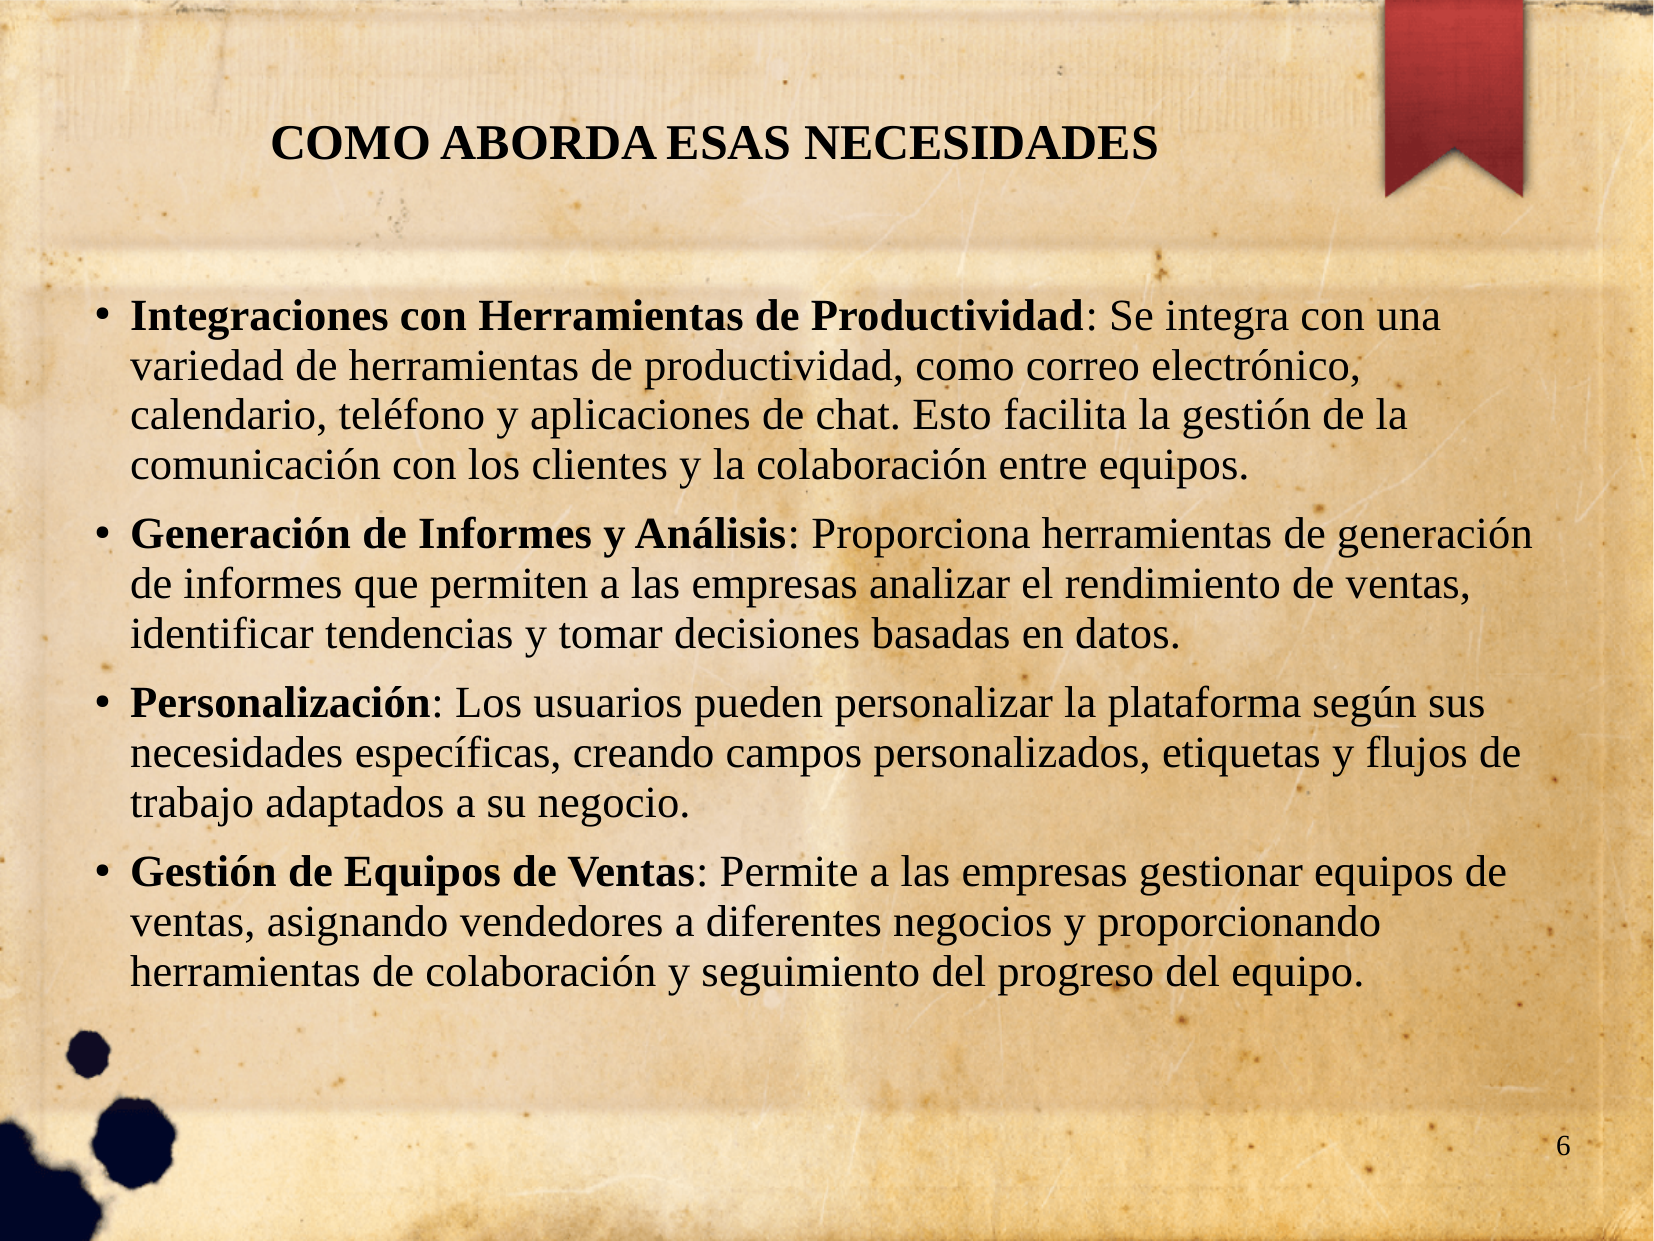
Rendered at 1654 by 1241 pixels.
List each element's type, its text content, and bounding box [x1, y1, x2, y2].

list Integraciones con Herramientas de Productividad: Se integra con una variedad de herramientas de productividad, como correo electrónico, calendario, teléfono y aplicaciones de chat. Esto facilita la gestión de la comunicación con los clientes y la colaboración entre equipos. Generación de Informes y Análisis: Proporciona herramientas de generación de informes que permiten a las empresas analizar el rendimiento de ventas, identificar tendencias y tomar decisiones basadas en datos. Personalización: Los usuarios pueden personalizar la plataforma según sus necesidades específicas, creando campos personalizados, etiquetas y flujos de trabajo adaptados a su negocio. Gestión de Equipos de Ventas: Permite a las empresas gestionar equipos de ventas, asignando vendedores a diferentes negocios y proporcionando herramientas de colaboración y seguimiento del progreso del equipo. [82, 290, 1538, 1010]
picture [0, 0, 1654, 1241]
title COMO ABORDA ESAS NECESIDADES [82, 49, 1347, 237]
